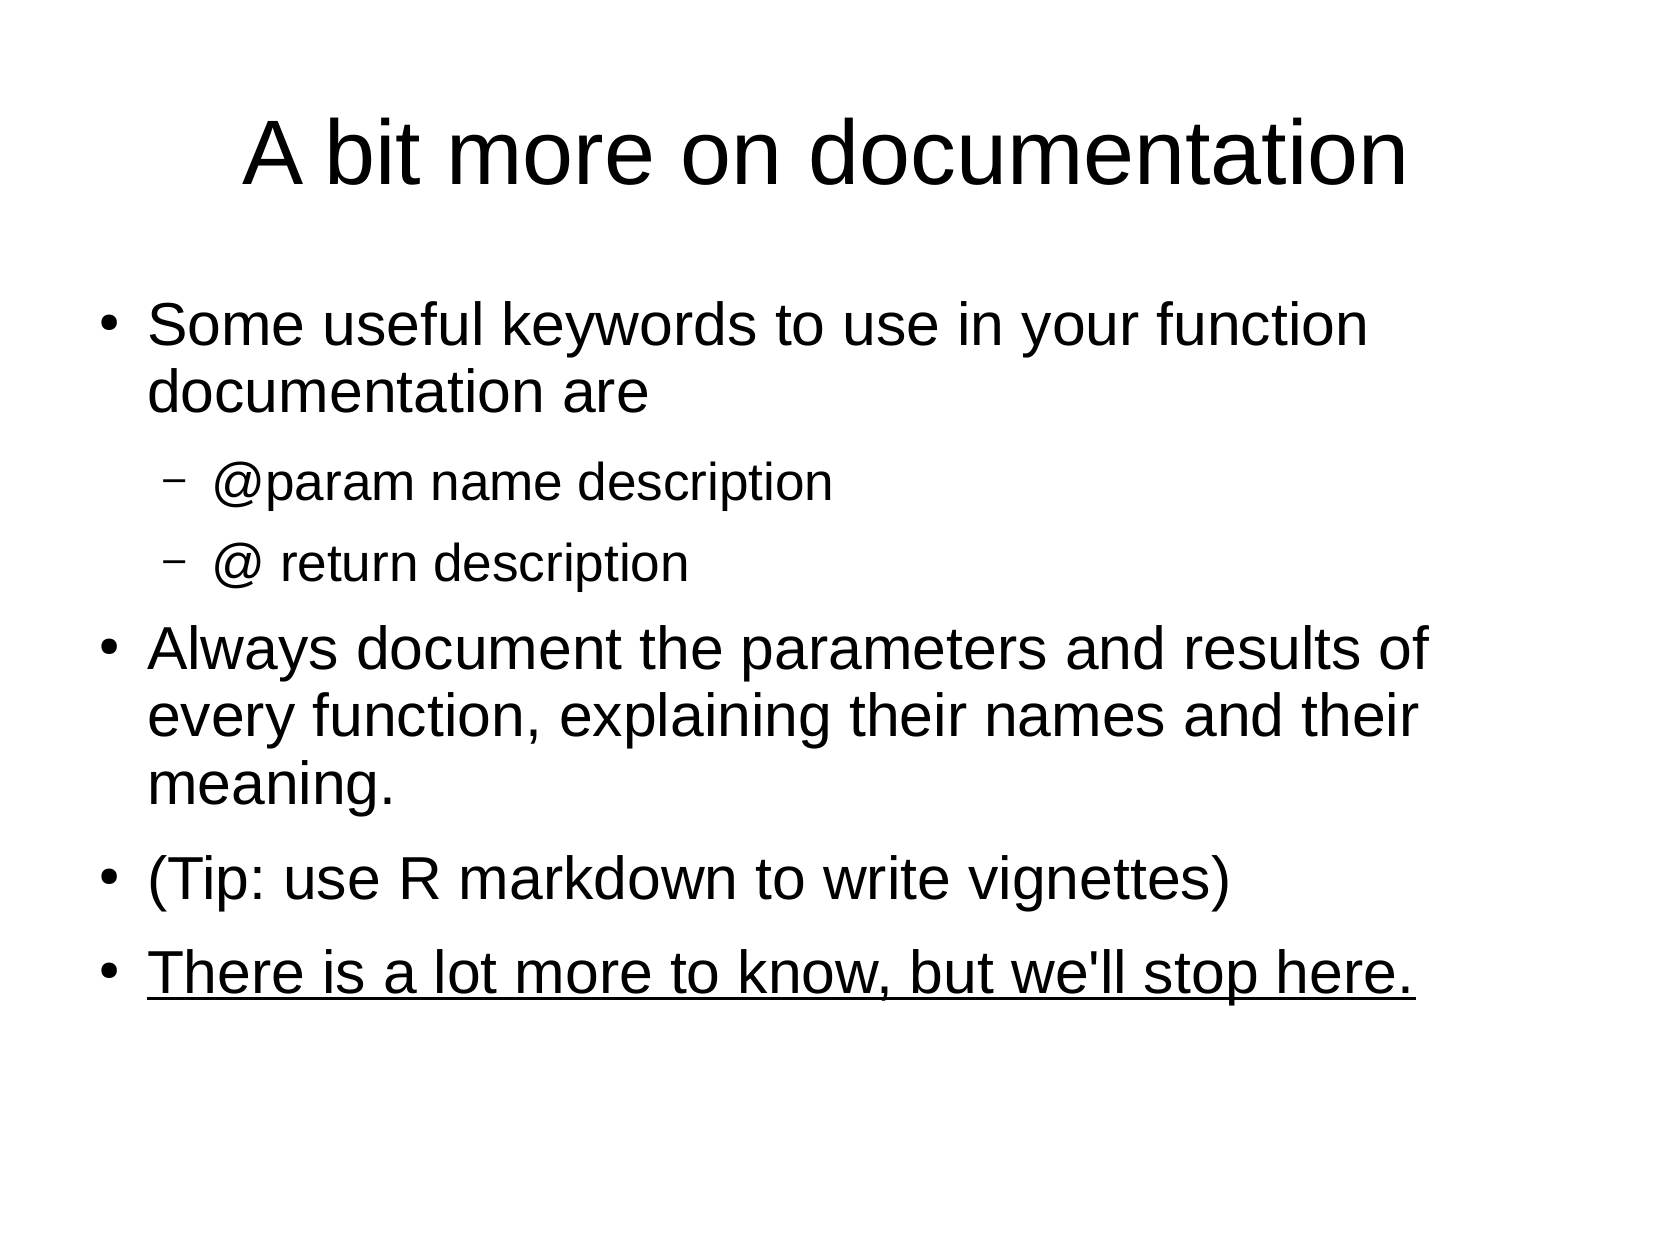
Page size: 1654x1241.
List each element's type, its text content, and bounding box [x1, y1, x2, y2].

title A bit more on documentation [82, 49, 1571, 257]
list Some useful keywords to use in your function documentation are @param name description @ return description Always document the parameters and results of every function, explaining their names and their meaning. (Tip: use R markdown to write vignettes) There is a lot more to know, but we'll stop here. [82, 290, 1571, 1010]
